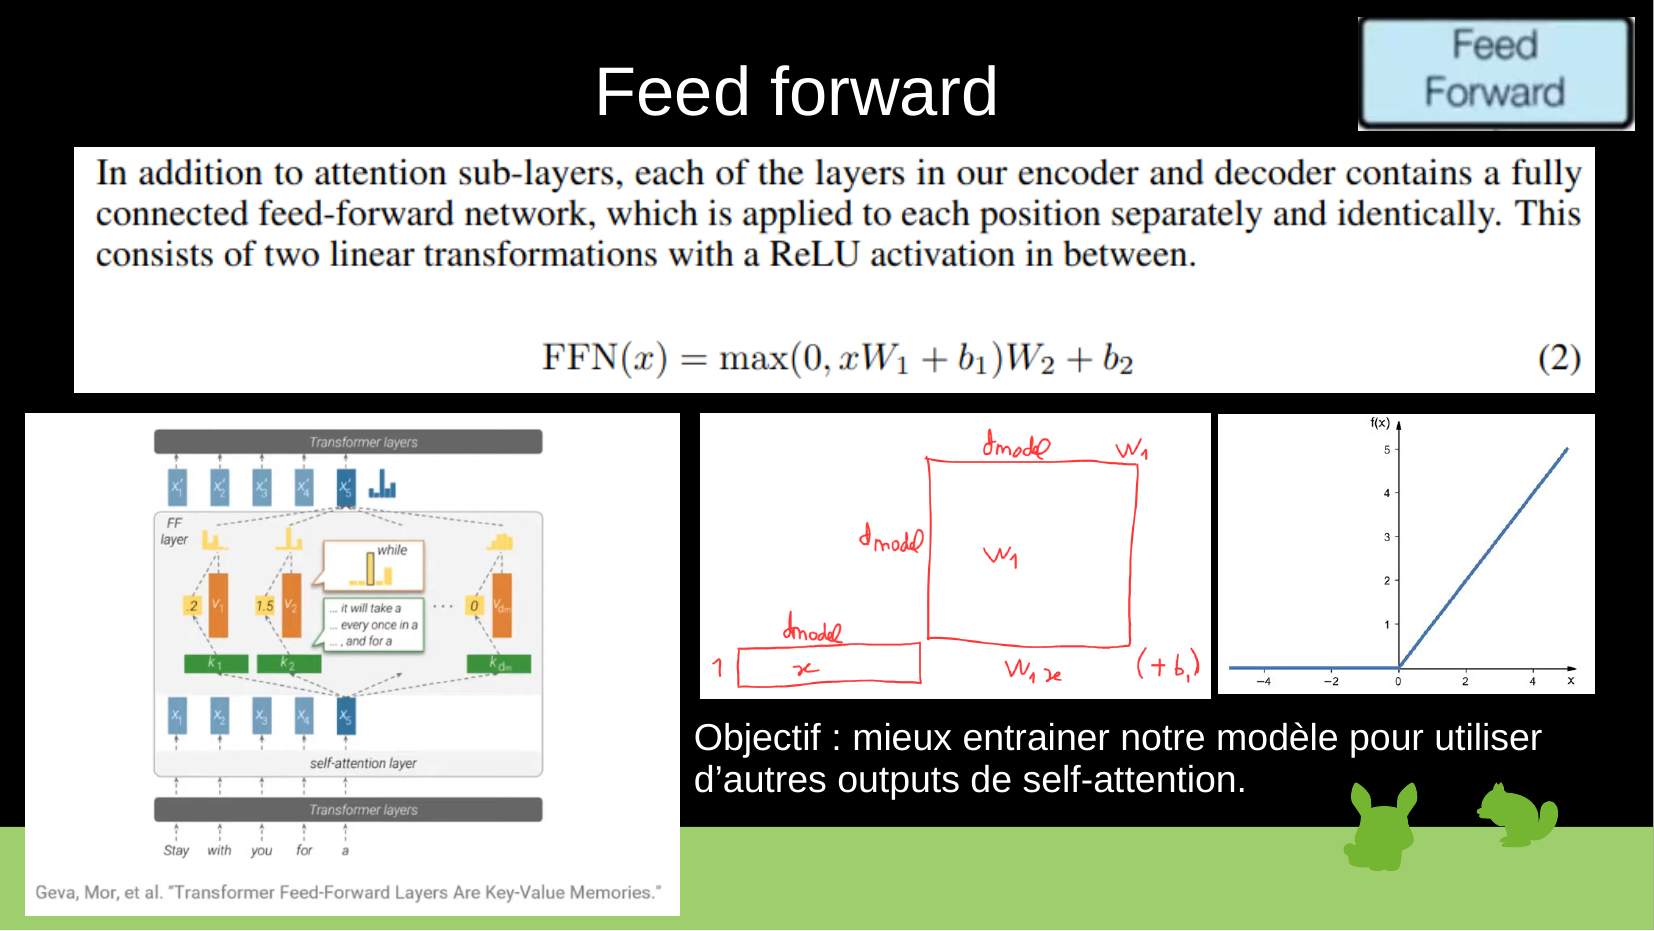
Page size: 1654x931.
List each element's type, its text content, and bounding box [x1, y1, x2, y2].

text_box Objectif : mieux entrainer notre modèle pour utiliser d’autres outputs de self-attention. [679, 708, 1565, 808]
picture [1218, 414, 1595, 694]
picture [1358, 17, 1635, 131]
picture [700, 413, 1211, 699]
picture [25, 413, 680, 916]
title Feed forward [59, 17, 1536, 166]
picture [74, 147, 1595, 393]
